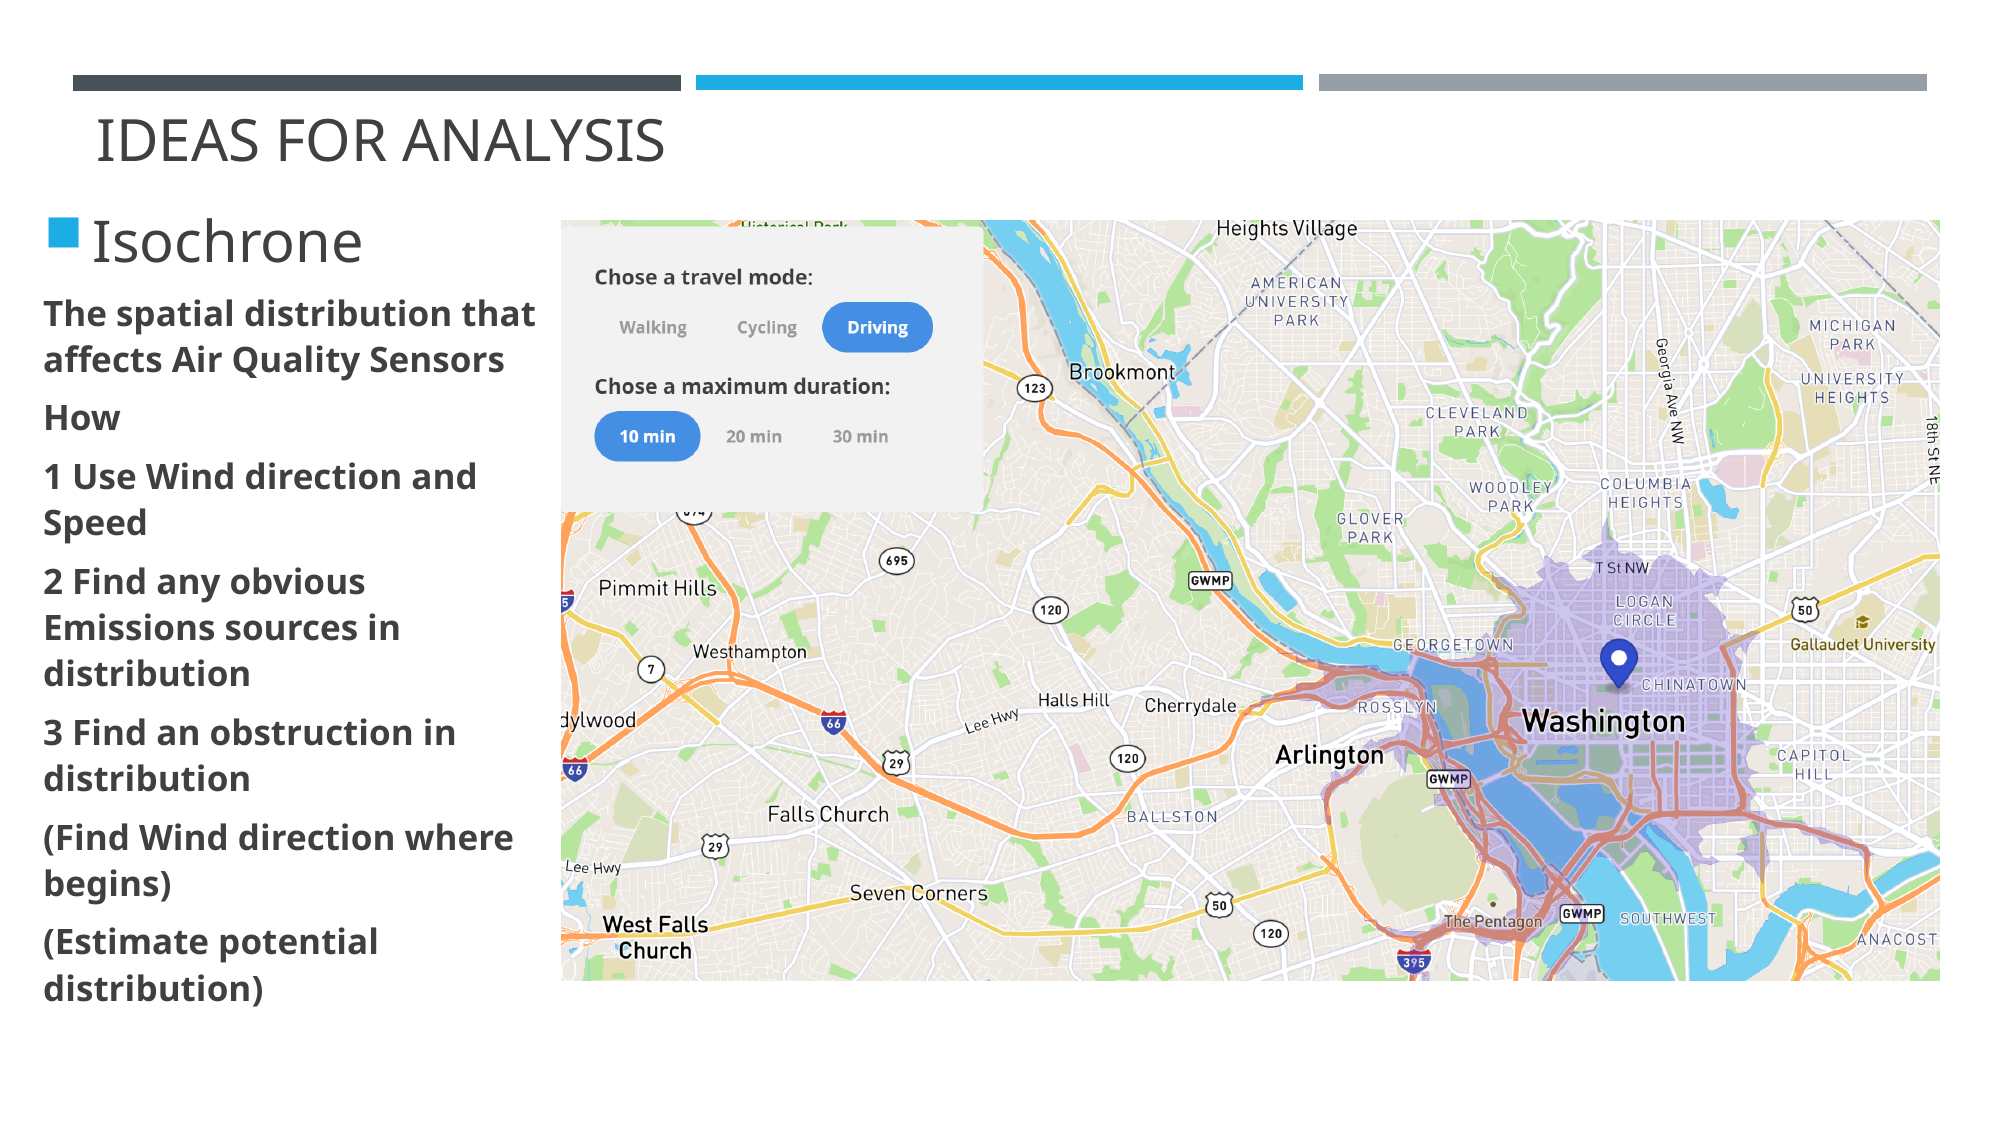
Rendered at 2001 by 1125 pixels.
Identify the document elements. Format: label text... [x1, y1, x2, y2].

list Isochrone The spatial distribution that affects Air Quality Sensors How 1 Use Wind direction and Speed 2 Find any obvious Emissions sources in distribution 3 Find an obstruction in distribution (Find Wind direction where begins) (Estimate potential distribution) [28, 189, 562, 1018]
title Ideas foR Analysis [81, 81, 1891, 181]
picture [561, 220, 1940, 981]
